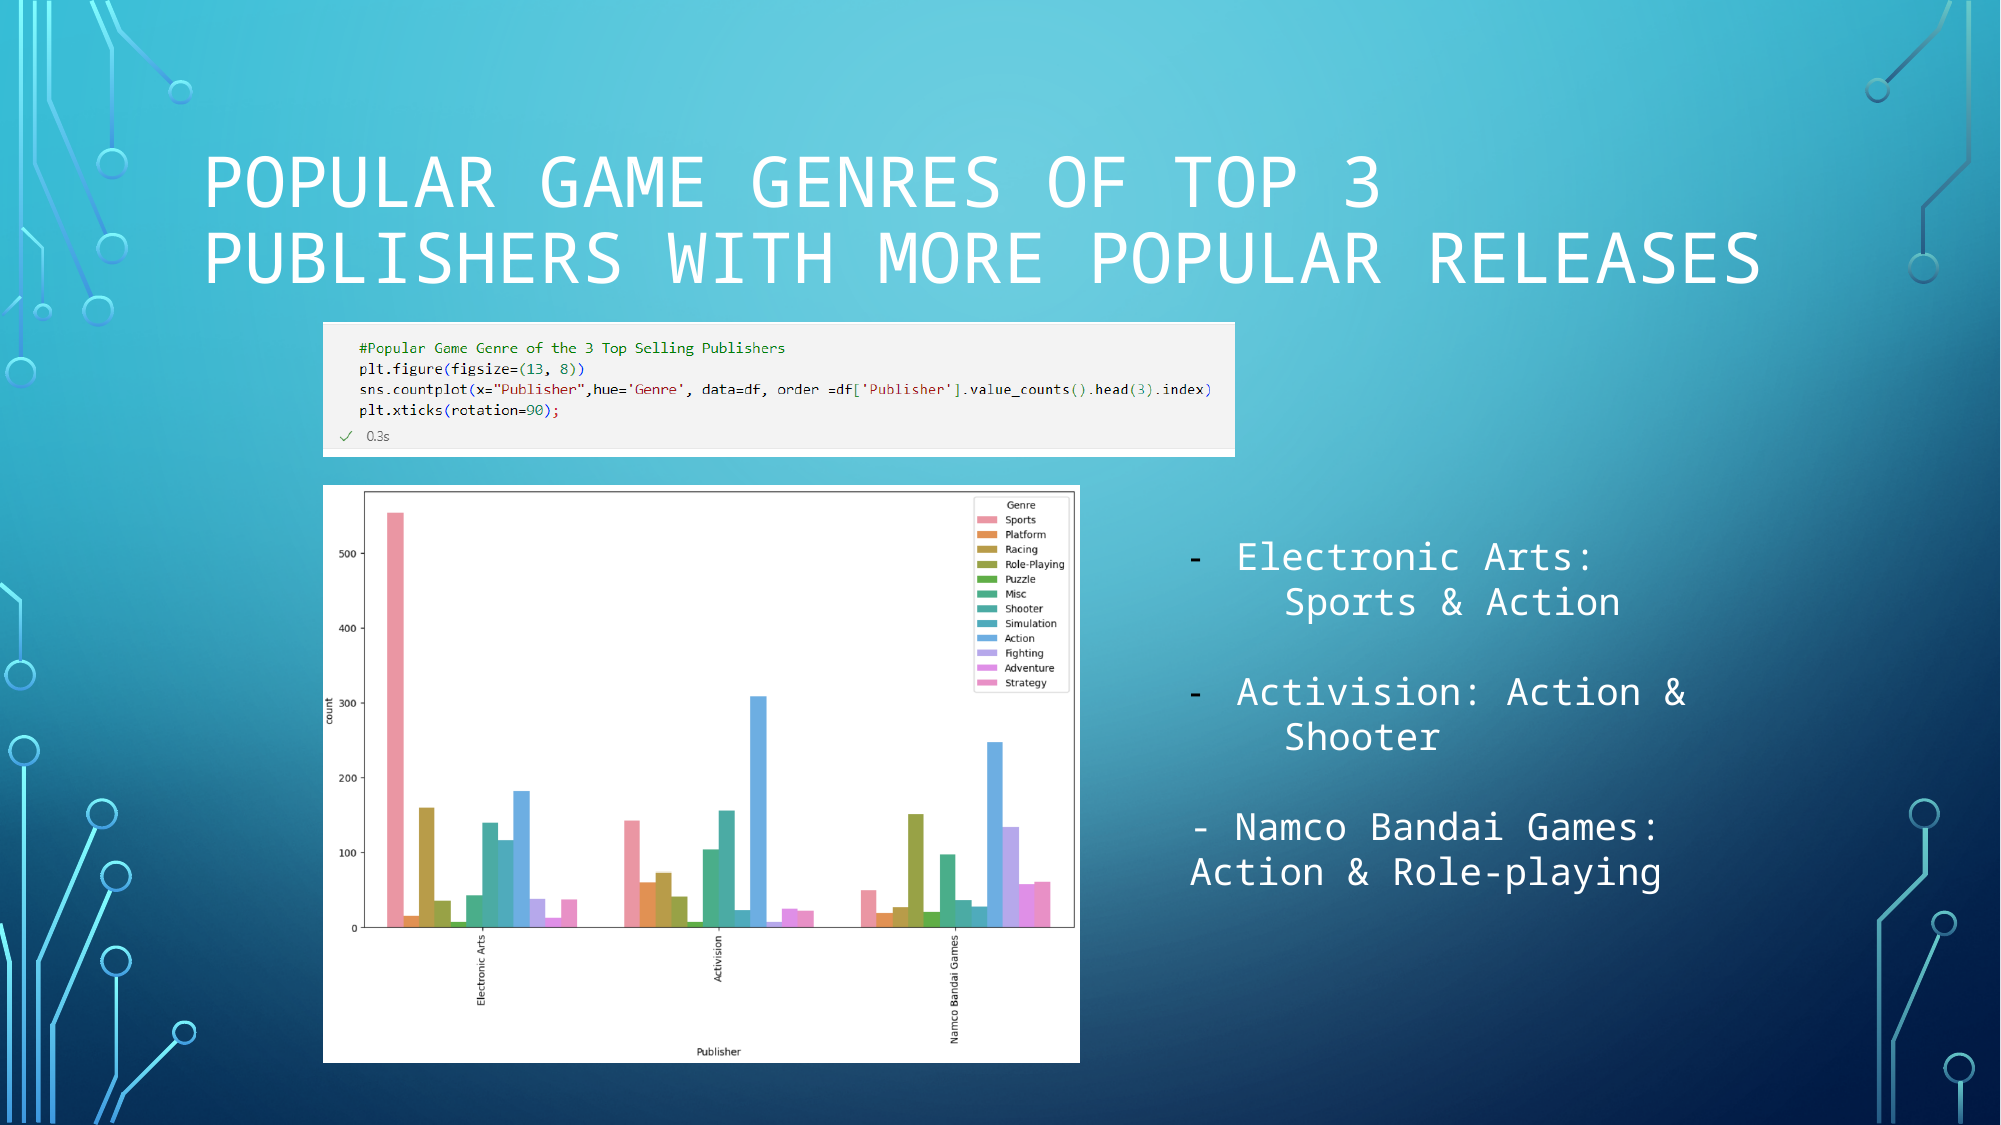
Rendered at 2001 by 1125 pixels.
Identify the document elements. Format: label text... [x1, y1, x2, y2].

picture [323, 322, 1235, 457]
text_box Electronic Arts: Sports & Action Activision: Action & Shooter - Namco Bandai Games: Action & Role-playing [1174, 525, 1764, 905]
picture [323, 486, 1080, 1063]
title Popular game genres of top 3 publishers with more popular releases [187, 101, 1813, 344]
